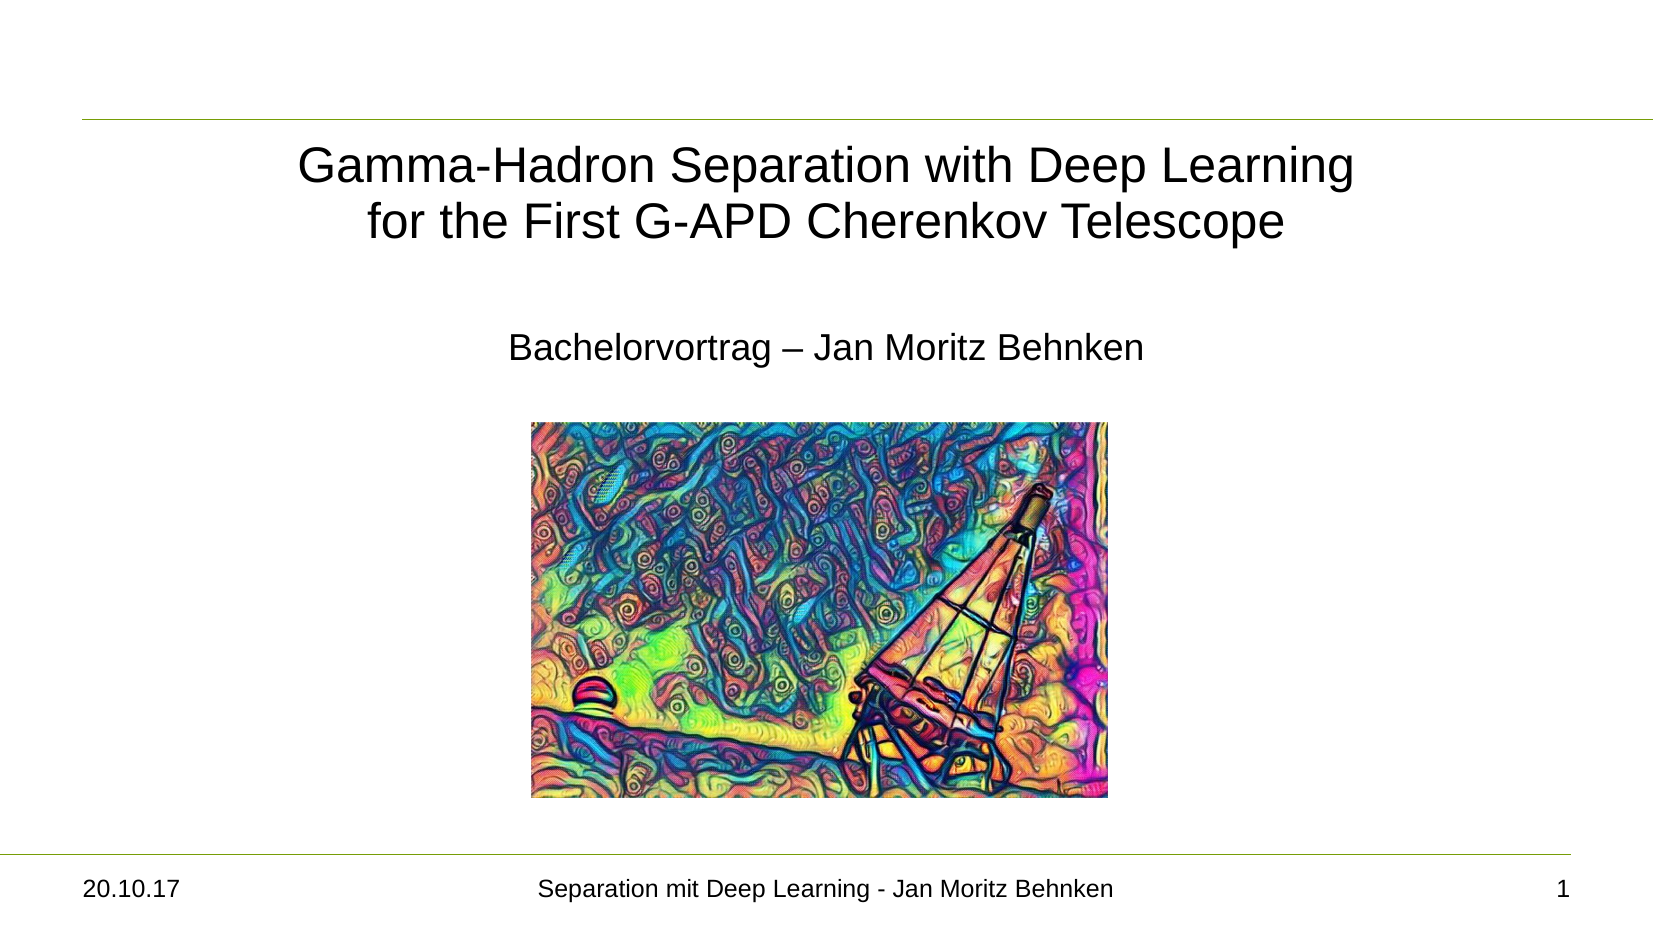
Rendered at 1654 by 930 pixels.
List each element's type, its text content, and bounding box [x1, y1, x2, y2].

title Bachelorvortrag – Jan Moritz Behnken [292, 326, 1361, 482]
picture [658, 422, 666, 427]
title Gamma-Hadron Separation with Deep Learning for the First G-APD Cherenkov Telescope [292, 137, 1361, 293]
picture [493, 422, 1160, 798]
picture [668, 428, 683, 433]
